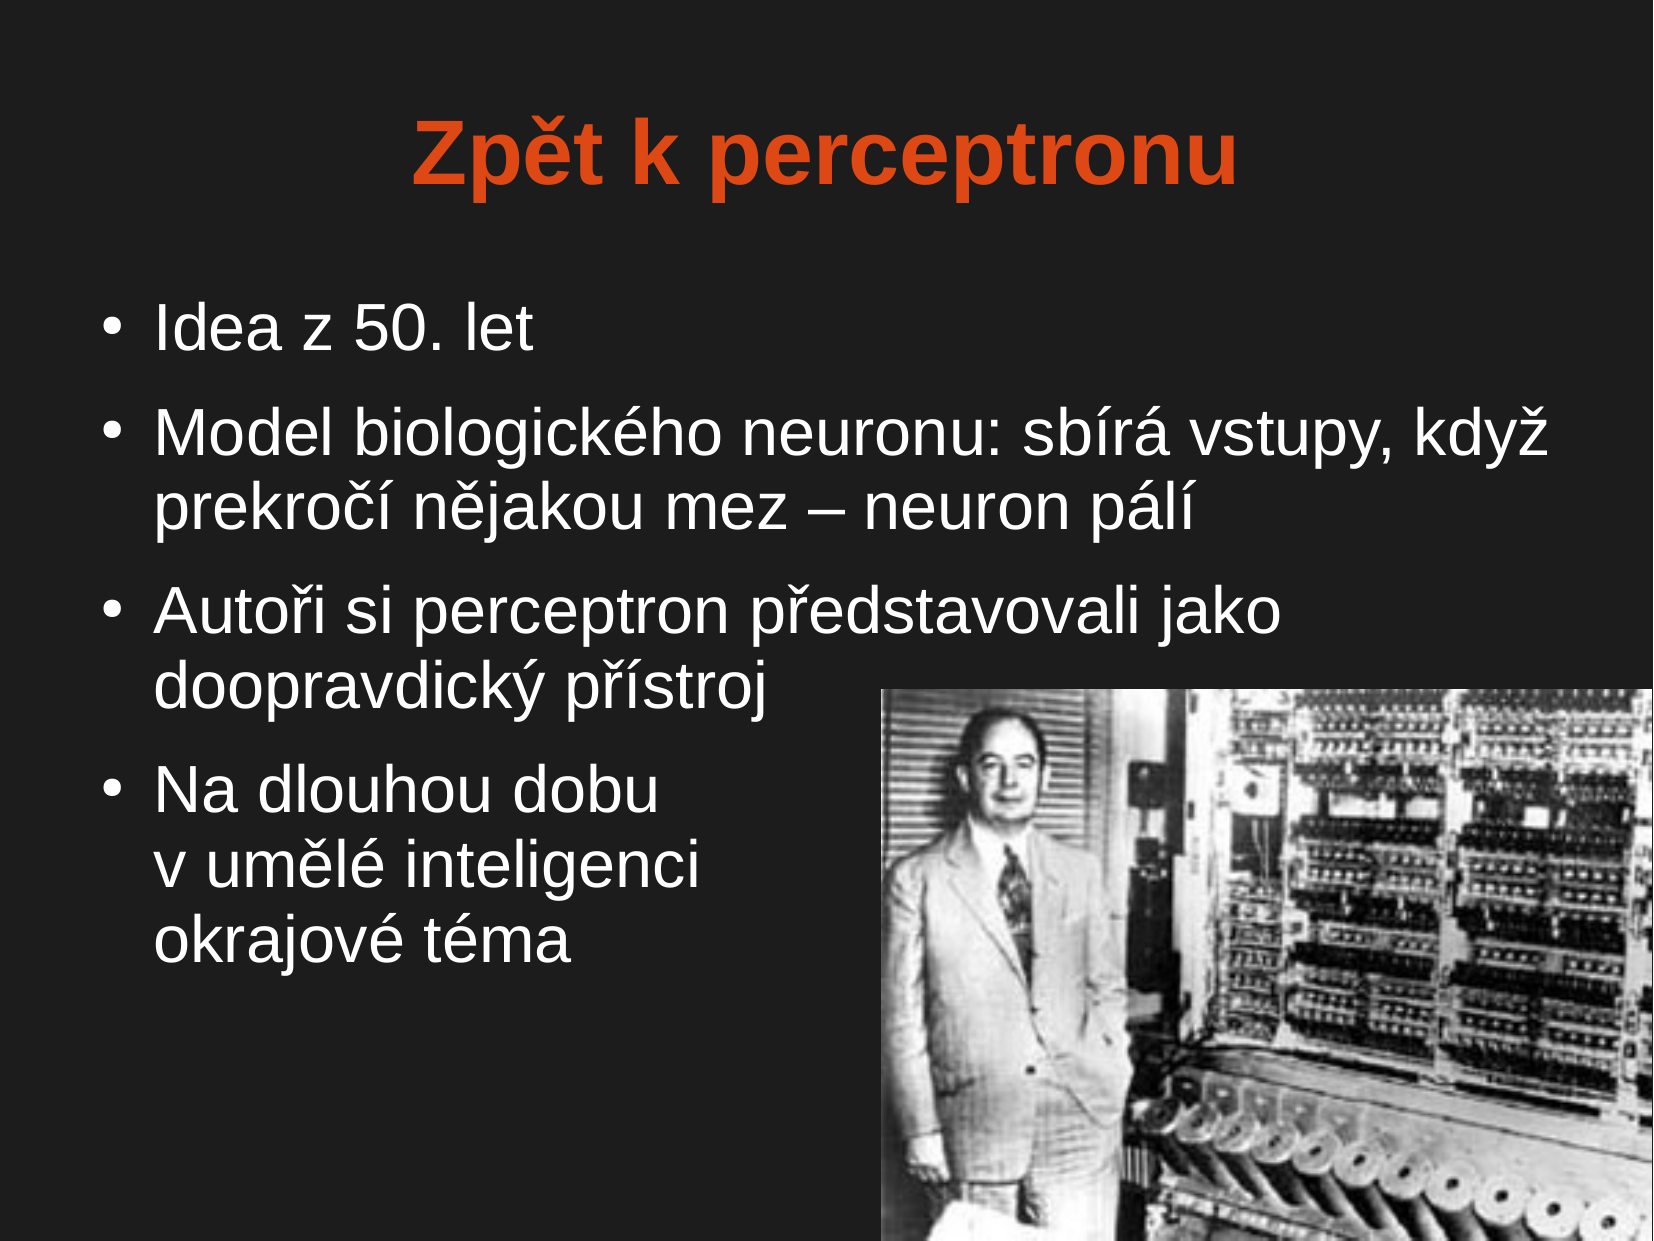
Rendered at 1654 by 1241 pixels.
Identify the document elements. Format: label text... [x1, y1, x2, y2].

list Idea z 50. let Model biologického neuronu: sbírá vstupy, když prekročí nějakou mez – neuron pálí Autoři si perceptron představovali jako doopravdický přístroj Na dlouhou dobu v umělé inteligenci okrajové téma [82, 290, 1571, 1010]
title Zpět k perceptronu [82, 49, 1571, 257]
picture [881, 689, 1652, 1241]
